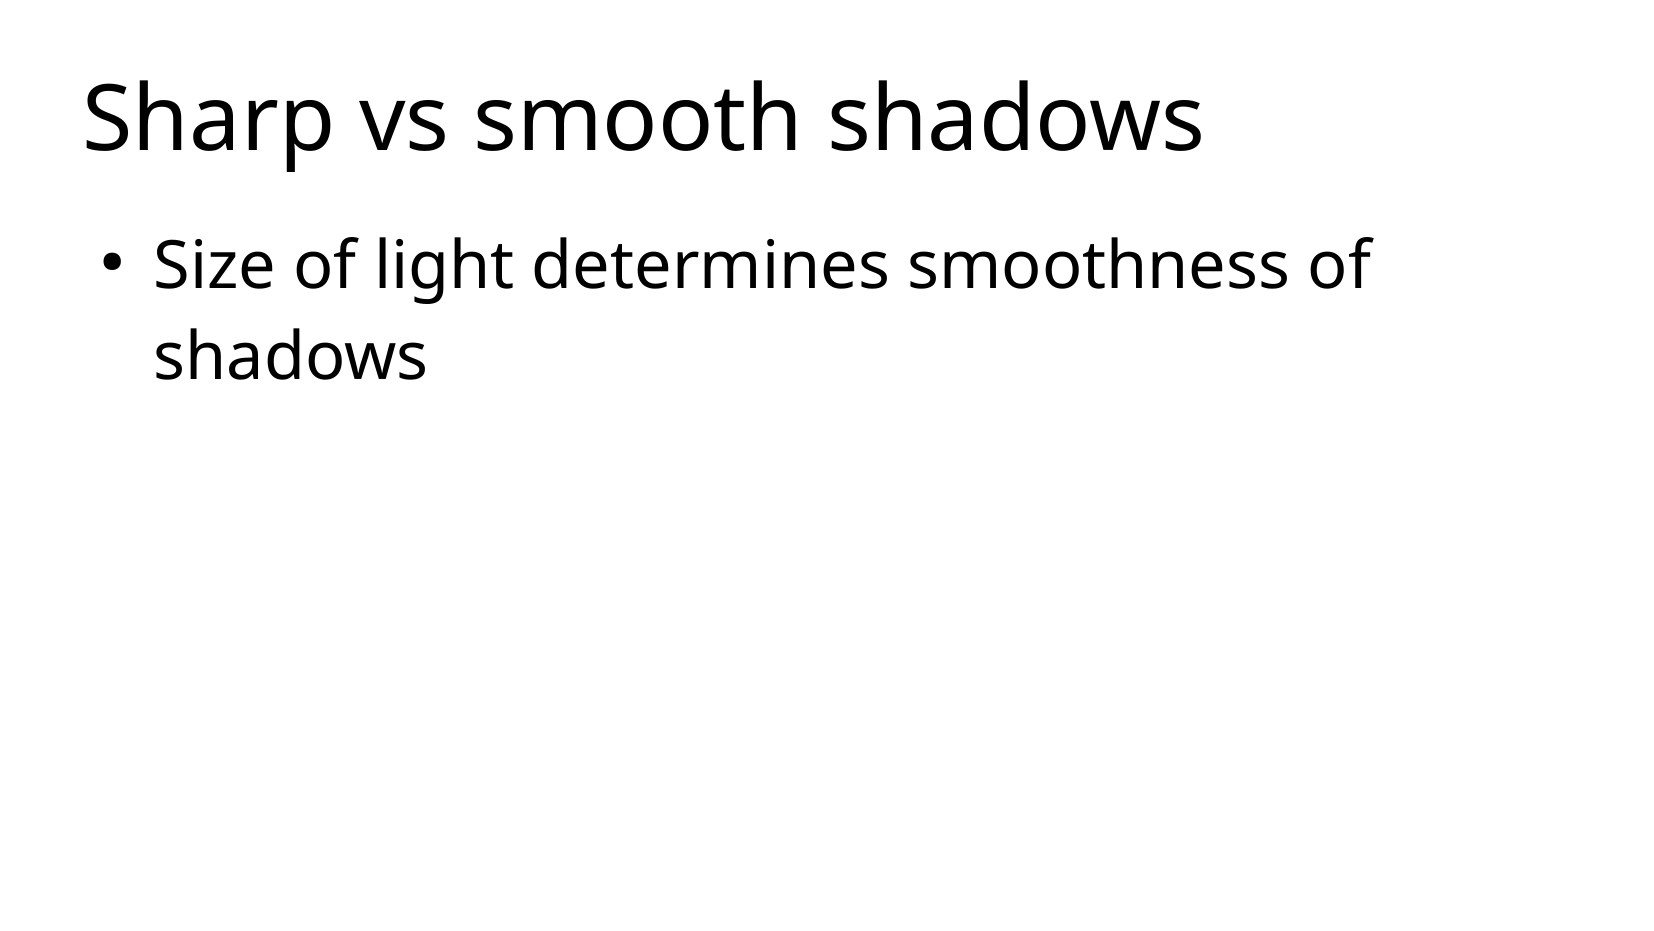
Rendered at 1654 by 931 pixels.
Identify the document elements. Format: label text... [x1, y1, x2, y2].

list Size of light determines smoothness of shadows [82, 217, 1571, 758]
title Sharp vs smooth shadows [82, 37, 1571, 193]
